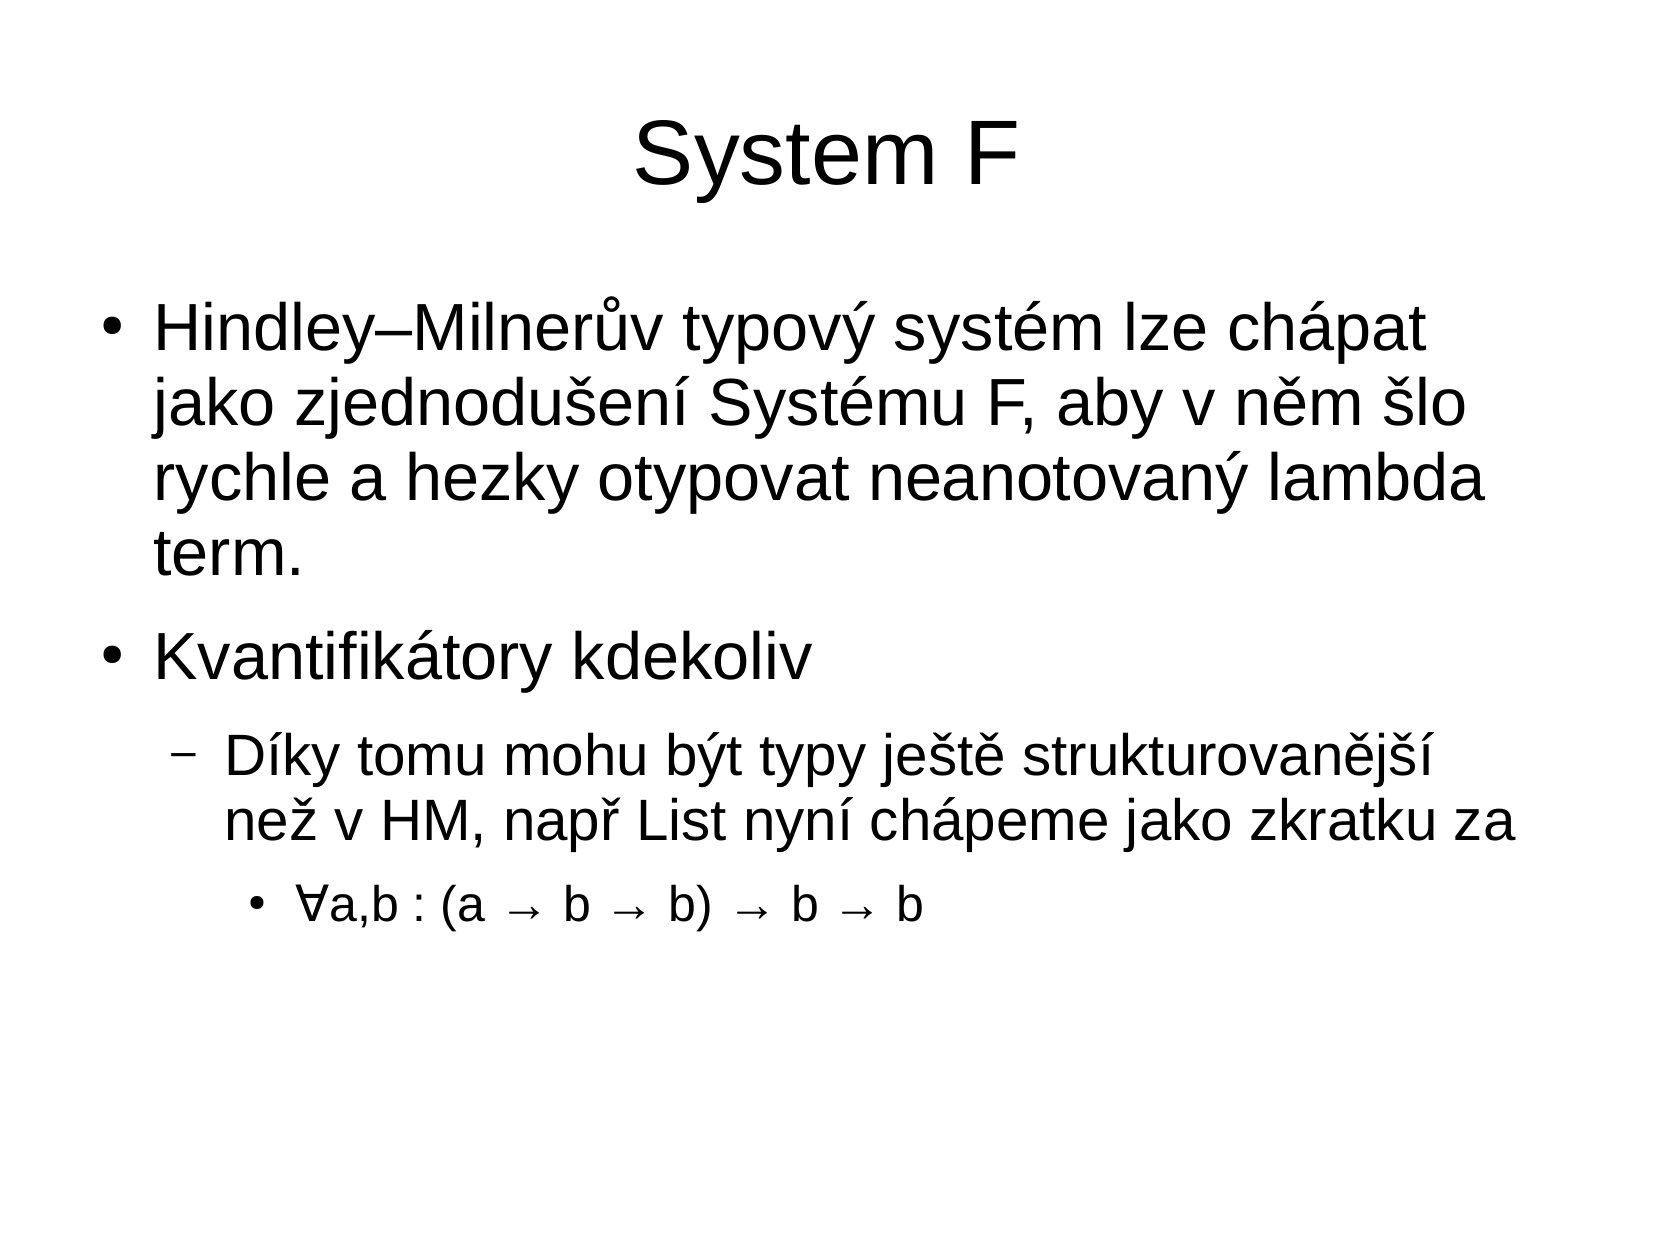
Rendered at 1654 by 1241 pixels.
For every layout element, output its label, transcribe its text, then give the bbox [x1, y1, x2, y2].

list Hindley–Milnerův typový systém lze chápat jako zjednodušení Systému F, aby v něm šlo rychle a hezky otypovat neanotovaný lambda term. Kvantifikátory kdekoliv Díky tomu mohu být typy ještě strukturovanější než v HM, např List nyní chápeme jako zkratku za ∀a,b : (a → b → b) → b → b [82, 290, 1538, 1010]
title System F [82, 49, 1571, 257]
